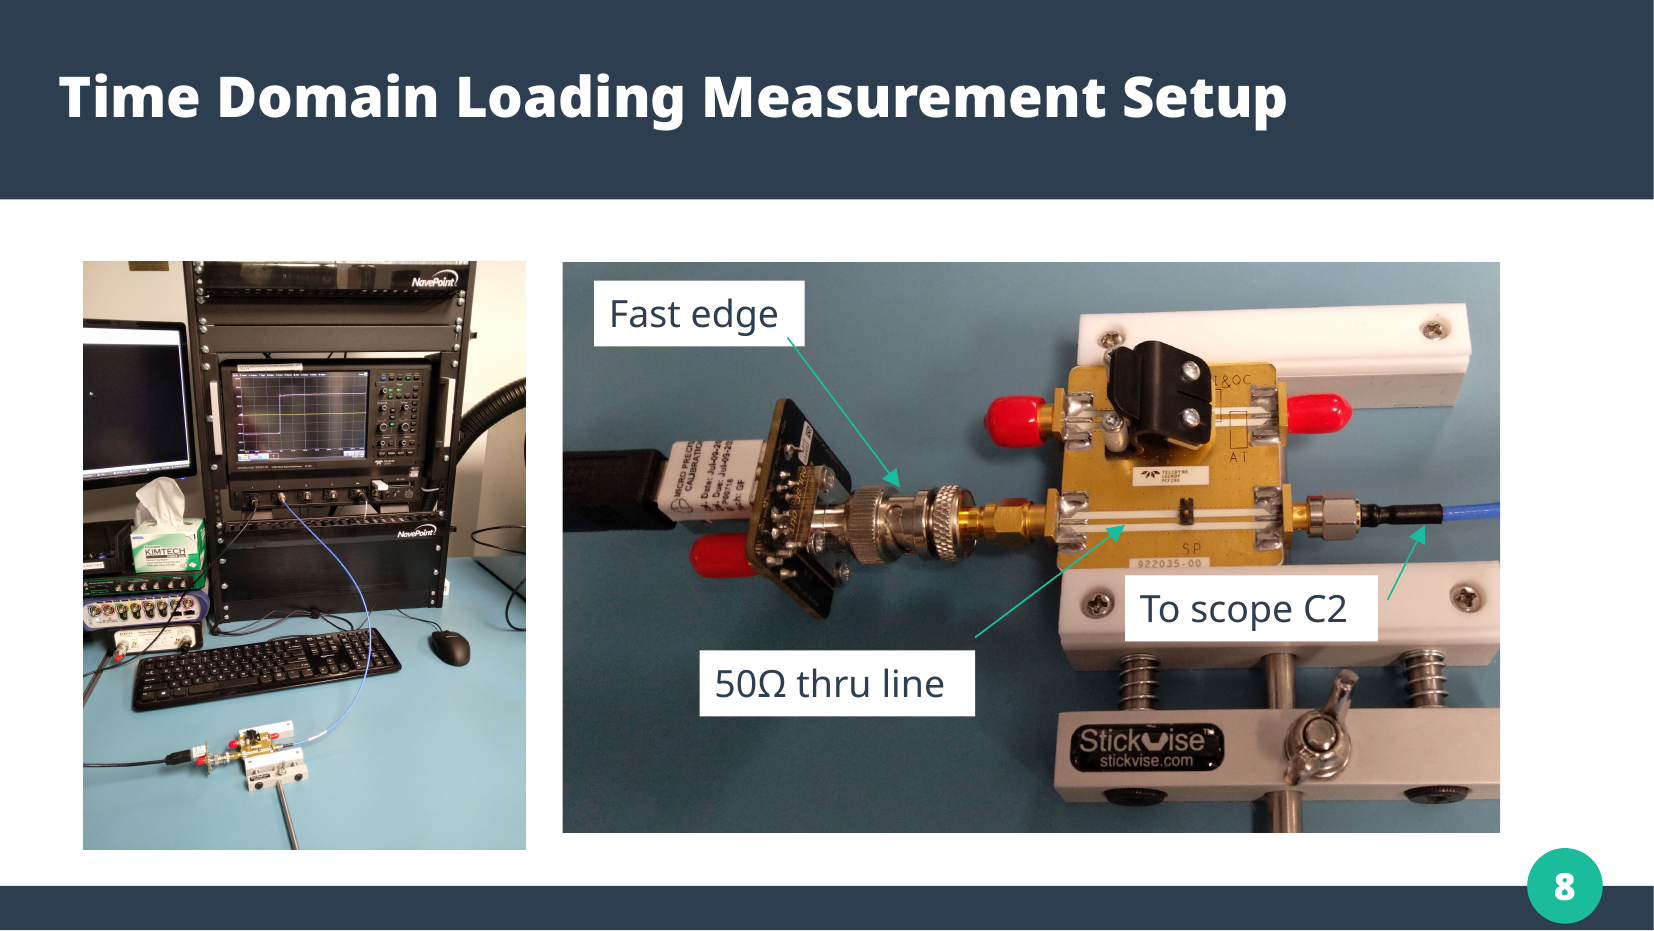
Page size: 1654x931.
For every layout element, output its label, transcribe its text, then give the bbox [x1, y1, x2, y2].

title Time Domain Loading Measurement Setup [59, 37, 1595, 155]
text_box 50Ω thru line [699, 654, 976, 713]
text_box To scope C2 [1125, 579, 1378, 638]
text_box Fast edge [594, 284, 805, 343]
picture [562, 262, 1501, 833]
picture [83, 261, 526, 851]
